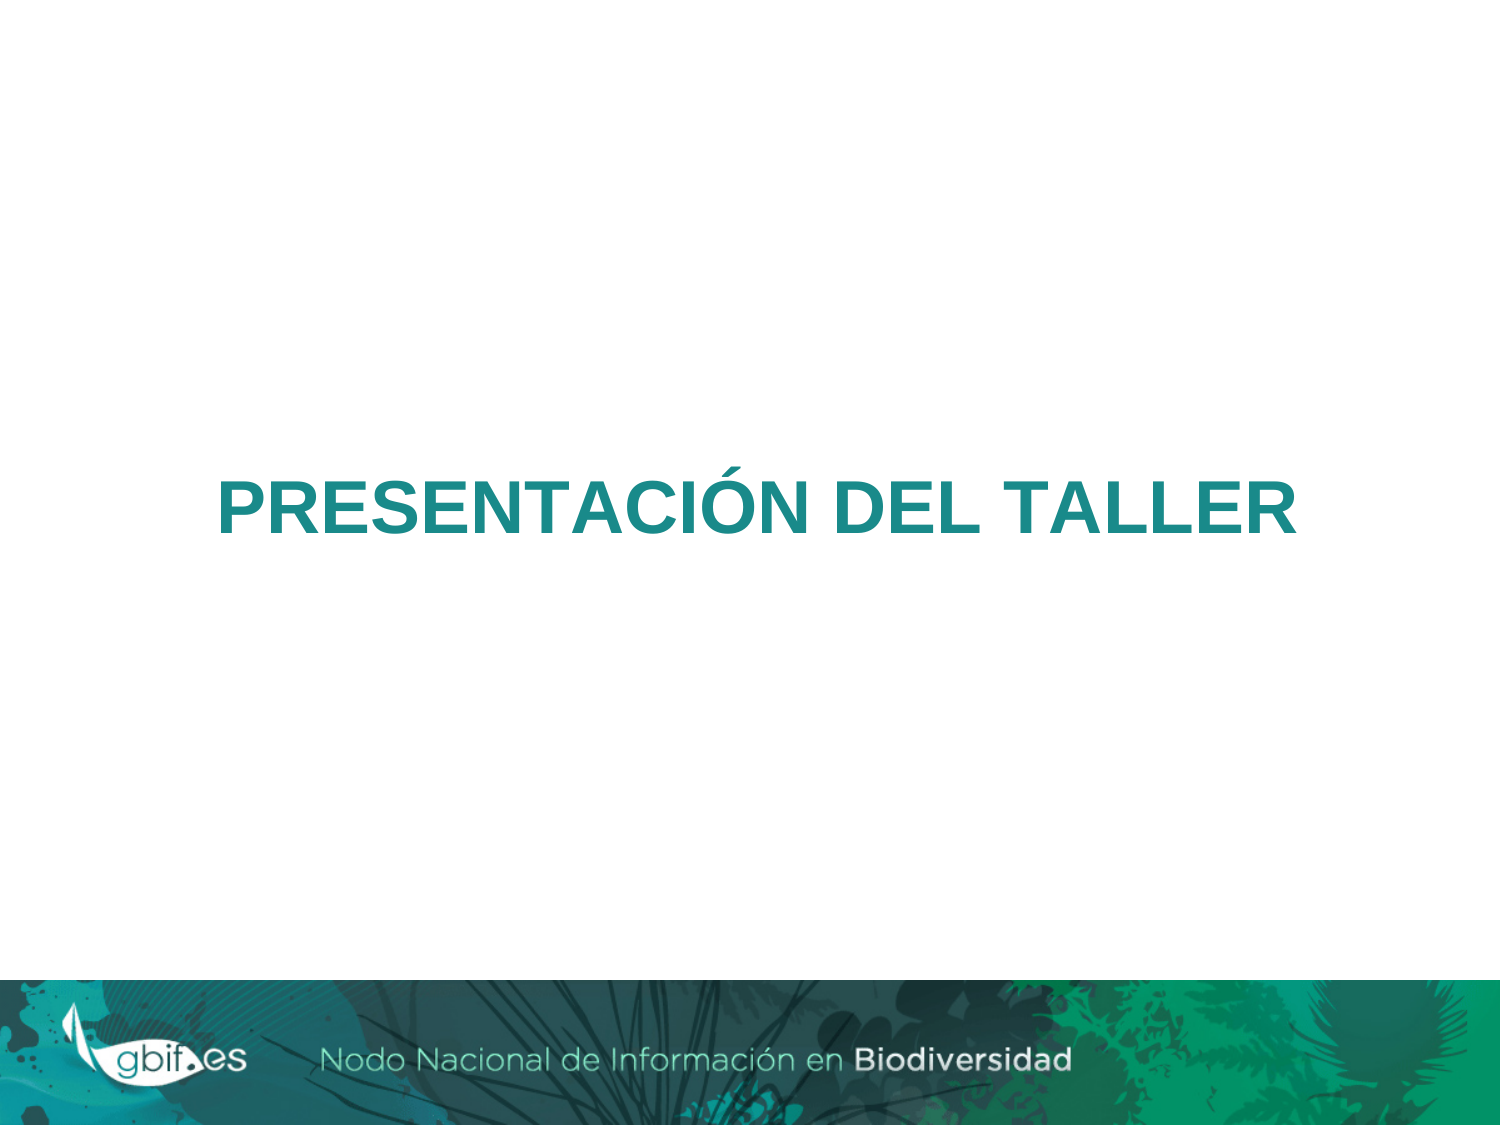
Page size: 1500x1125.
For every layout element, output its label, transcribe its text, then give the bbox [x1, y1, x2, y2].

subtitle PRESENTACIÓN DEL TALLER [120, 41, 1396, 973]
picture [0, 980, 1500, 1125]
